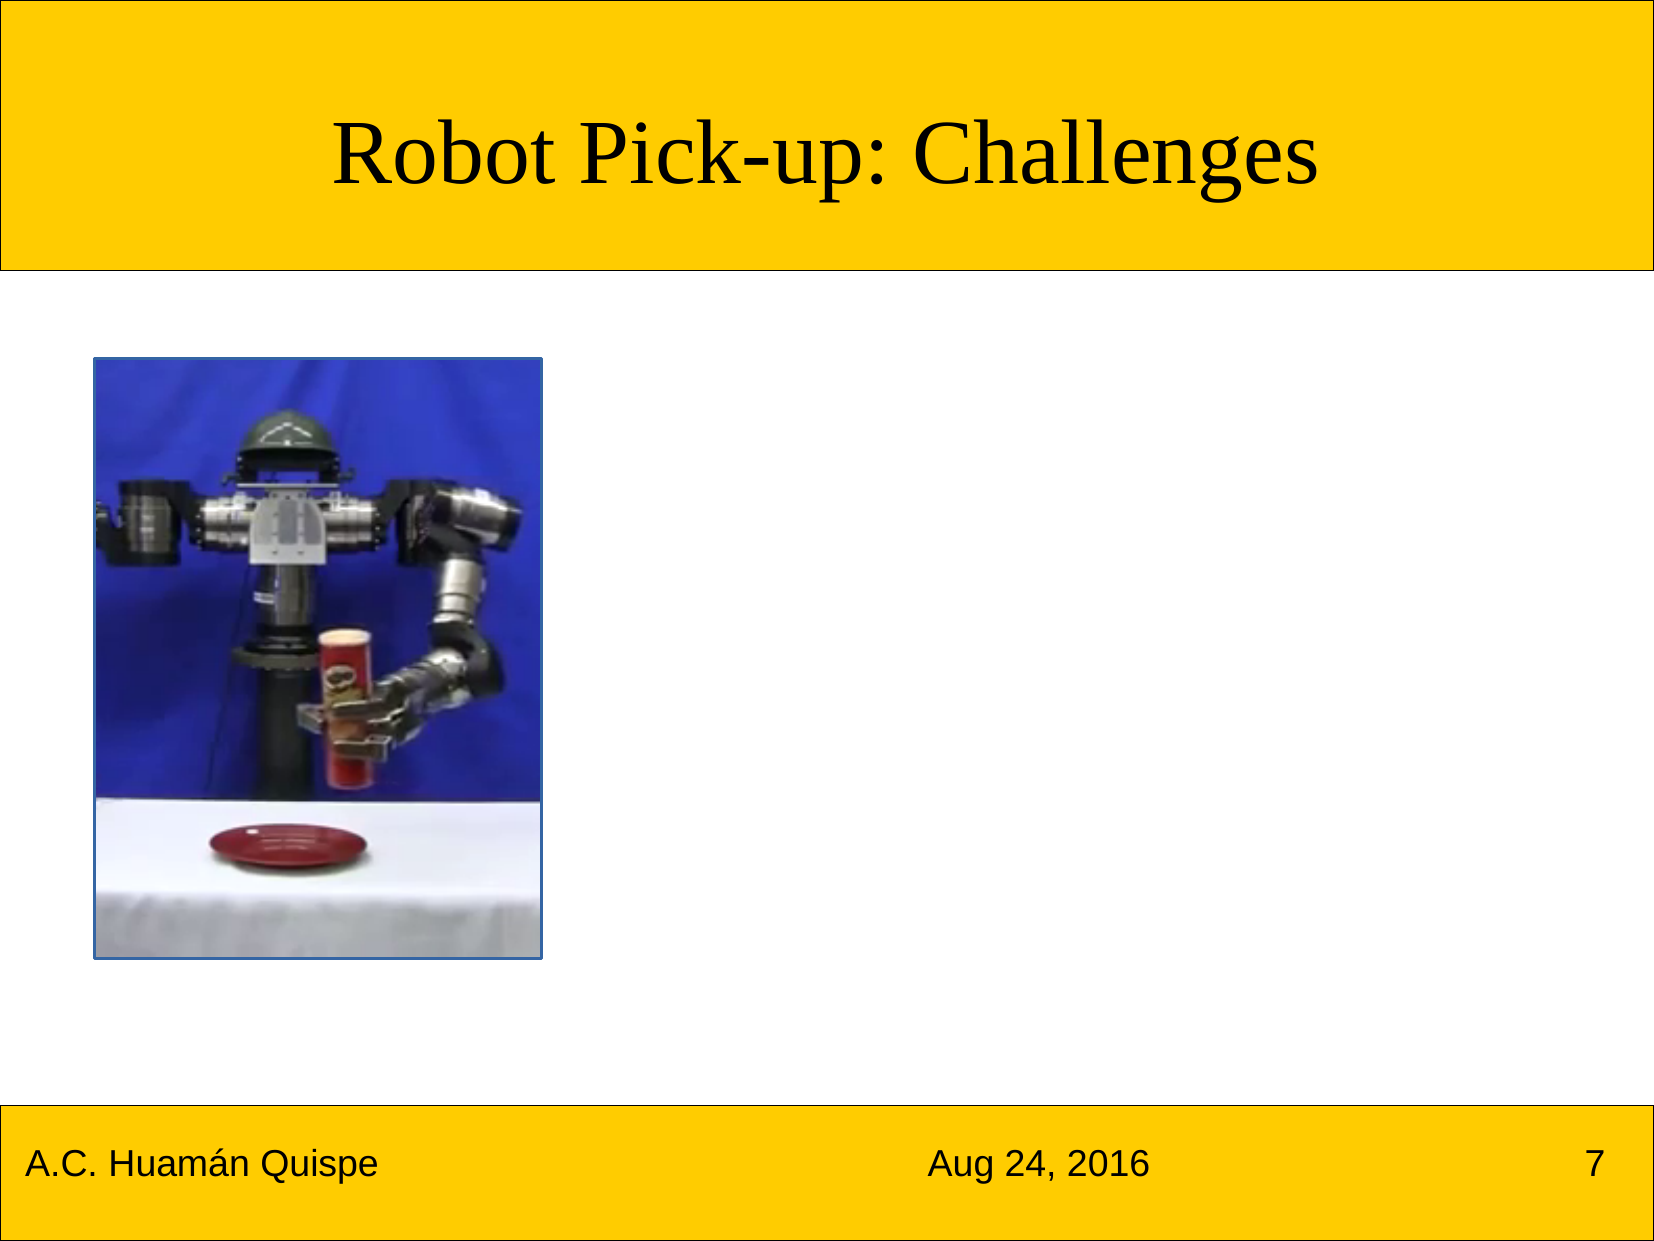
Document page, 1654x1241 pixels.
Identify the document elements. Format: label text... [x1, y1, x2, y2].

picture [96, 360, 541, 957]
title Robot Pick-up: Challenges [82, 49, 1571, 257]
